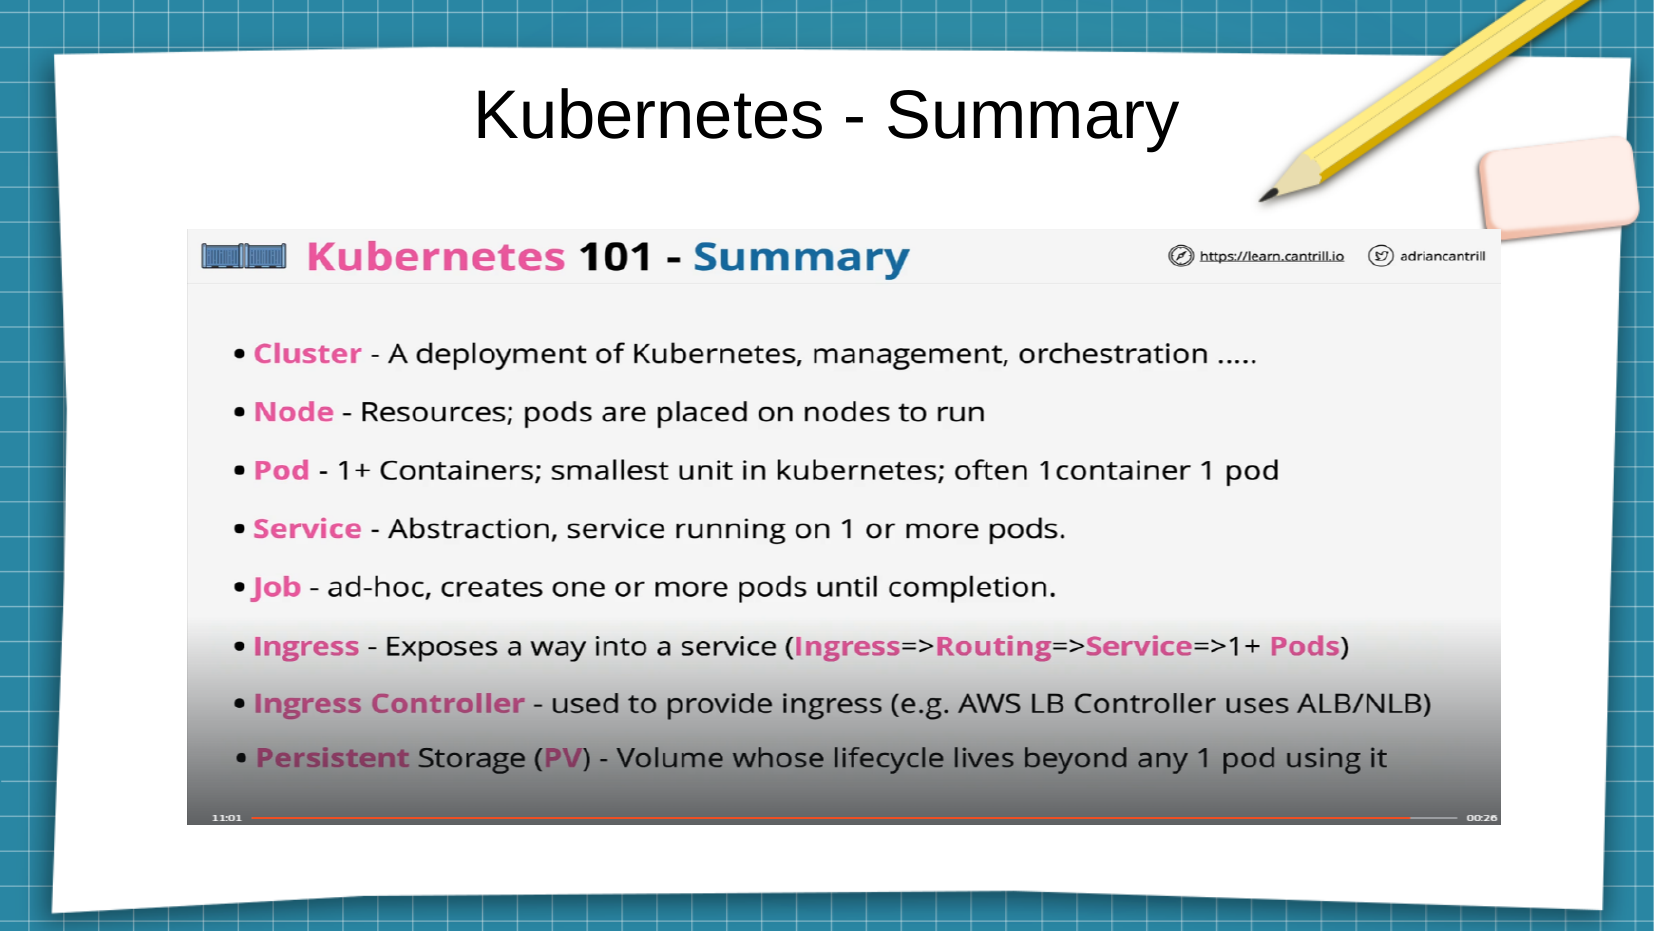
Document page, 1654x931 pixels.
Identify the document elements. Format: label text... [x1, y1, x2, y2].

picture [0, 0, 1654, 931]
title Kubernetes - Summary [82, 37, 1571, 193]
